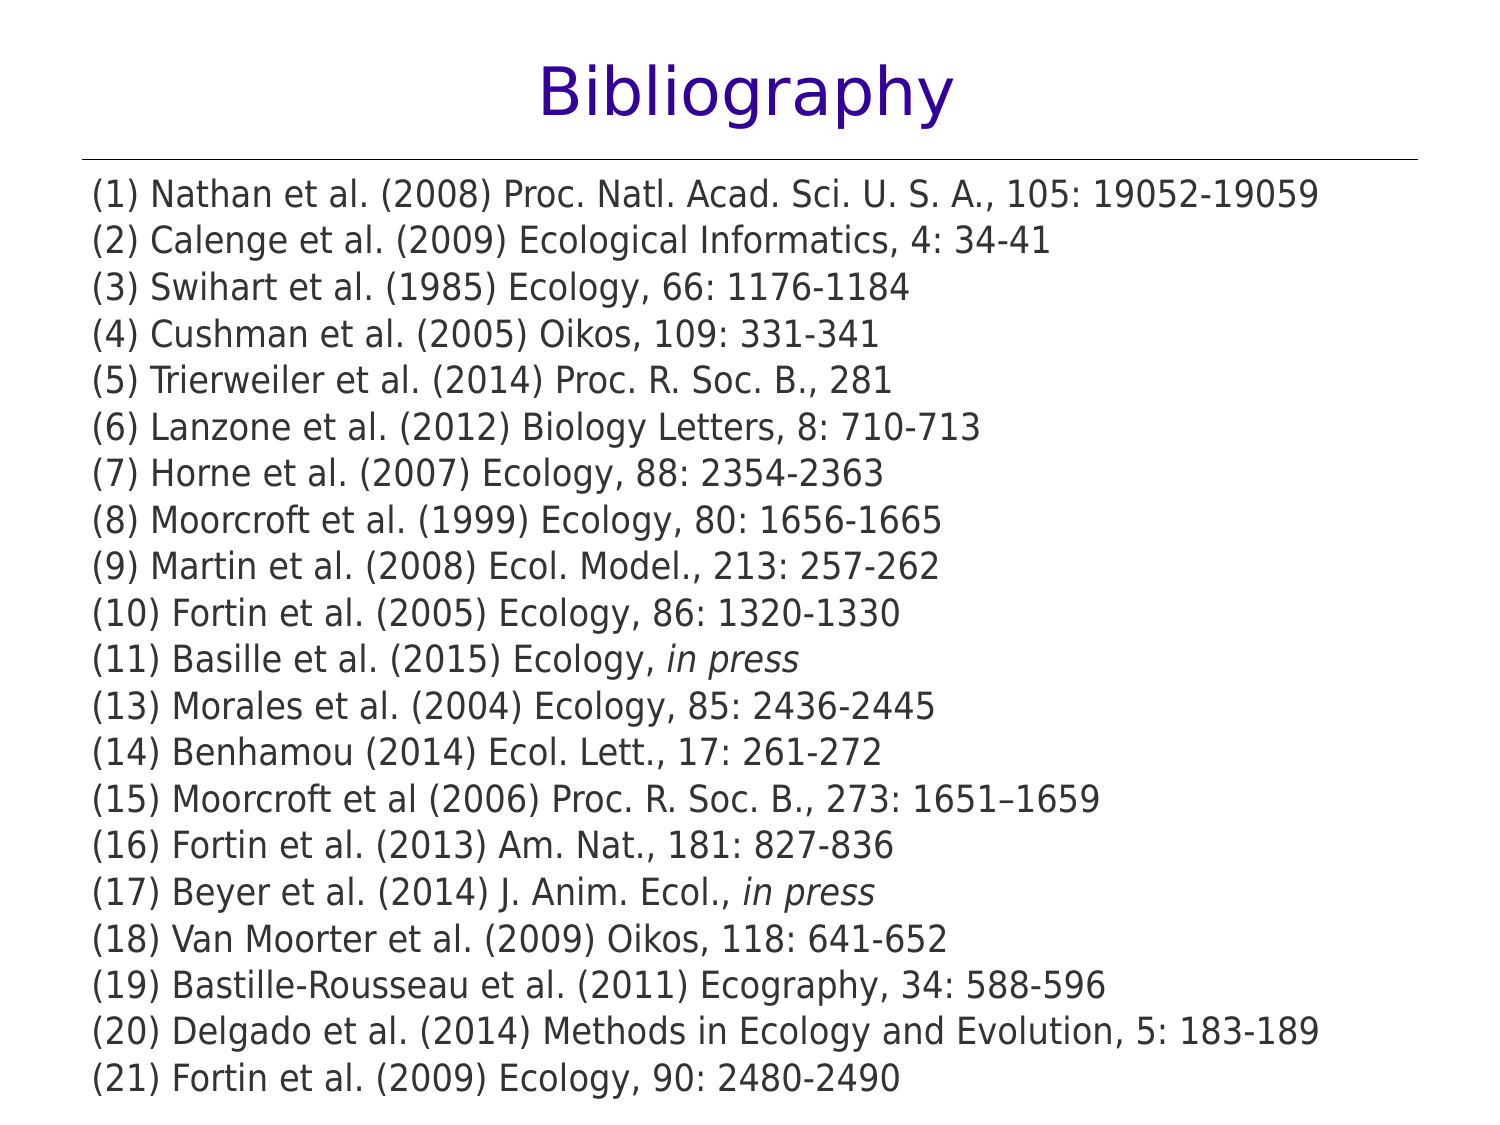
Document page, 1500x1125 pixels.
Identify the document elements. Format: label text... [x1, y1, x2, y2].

title Bibliography [537, 42, 963, 142]
text_box (1) Nathan et al. (2008) Proc. Natl. Acad. Sci. U. S. A., 105: 19052-19059 (2) Calenge et al. (2009) Ecological Informatics, 4: 34-41 (3) Swihart et al. (1985) Ecology, 66: 1176-1184 (4) Cushman et al. (2005) Oikos, 109: 331-341 (5) Trierweiler et al. (2014) Proc. R. Soc. B., 281 (6) Lanzone et al. (2012) Biology Letters, 8: 710-713 (7) Horne et al. (2007) Ecology, 88: 2354-2363 (8) Moorcroft et al. (1999) Ecology, 80: 1656-1665 (9) Martin et al. (2008) Ecol. Model., 213: 257-262 (10) Fortin et al. (2005) Ecology, 86: 1320-1330 (11) Basille et al. (2015) Ecology, in press (13) Morales et al. (2004) Ecology, 85: 2436-2445 (14) Benhamou (2014) Ecol. Lett., 17: 261-272 (15) Moorcroft et al (2006) Proc. R. Soc. B., 273: 1651–1659 (16) Fortin et al. (2013) Am. Nat., 181: 827-836 (17) Beyer et al. (2014) J. Anim. Ecol., in press (18) Van Moorter et al. (2009) Oikos, 118: 641-652 (19) Bastille-Rousseau et al. (2011) Ecography, 34: 588-596 (20) Delgado et al. (2014) Methods in Ecology and Evolution, 5: 183-189 (21) Fortin et al. (2009) Ecology, 90: 2480-2490 [76, 165, 1430, 1108]
